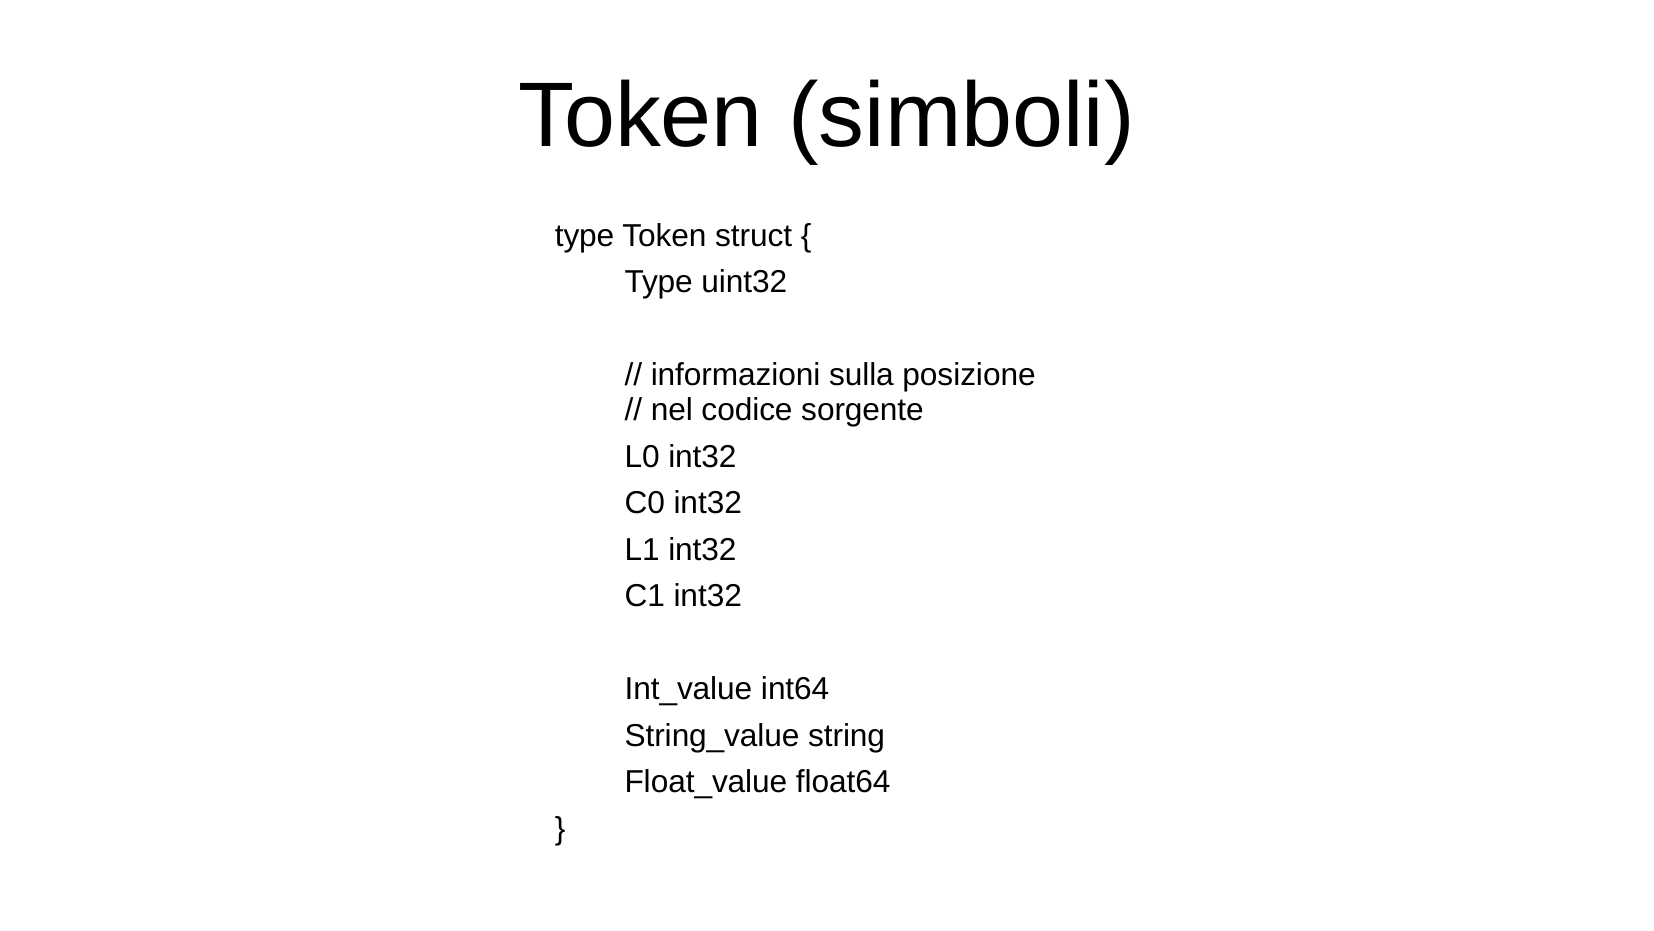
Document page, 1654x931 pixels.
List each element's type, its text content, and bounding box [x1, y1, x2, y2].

list type Token struct { Type uint32 // informazioni sulla posizione // nel codice sorgente L0 int32 C0 int32 L1 int32 C1 int32 Int_value int64 String_value string Float_value float64 } [554, 217, 1122, 852]
title Token (simboli) [82, 37, 1571, 193]
